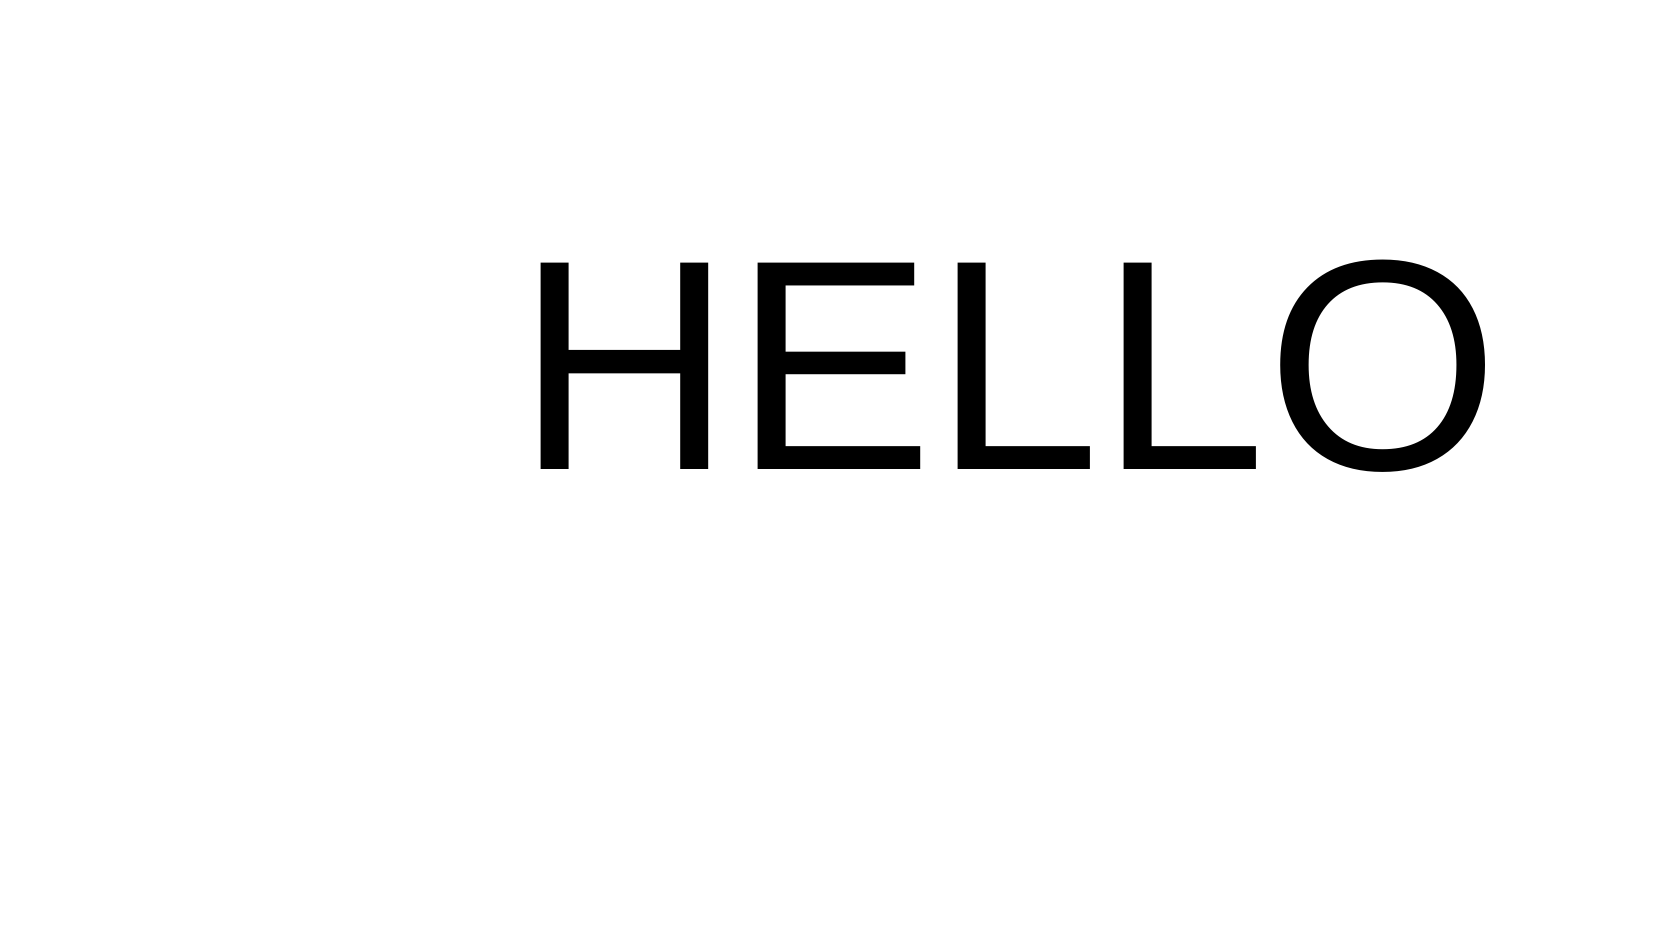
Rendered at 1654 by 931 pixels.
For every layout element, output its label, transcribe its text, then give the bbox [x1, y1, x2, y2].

text_box HELLO [501, 190, 1654, 931]
